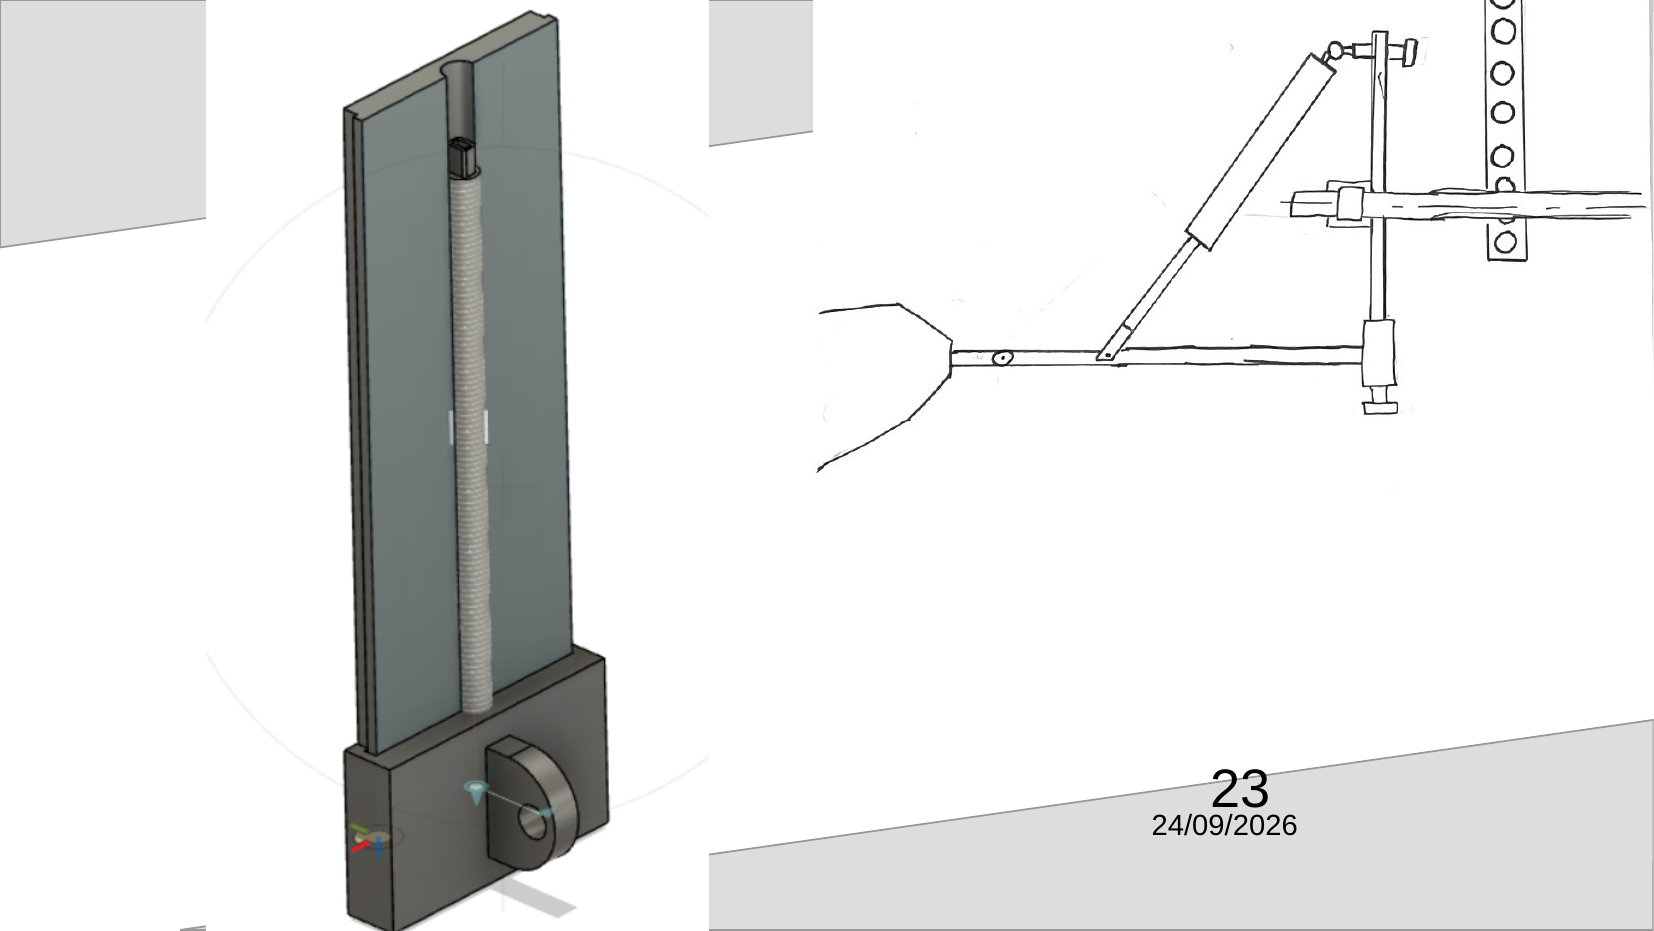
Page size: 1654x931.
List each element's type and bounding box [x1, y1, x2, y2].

picture [813, 0, 1654, 502]
picture [206, 0, 709, 931]
text_box [1151, 752, 1624, 871]
